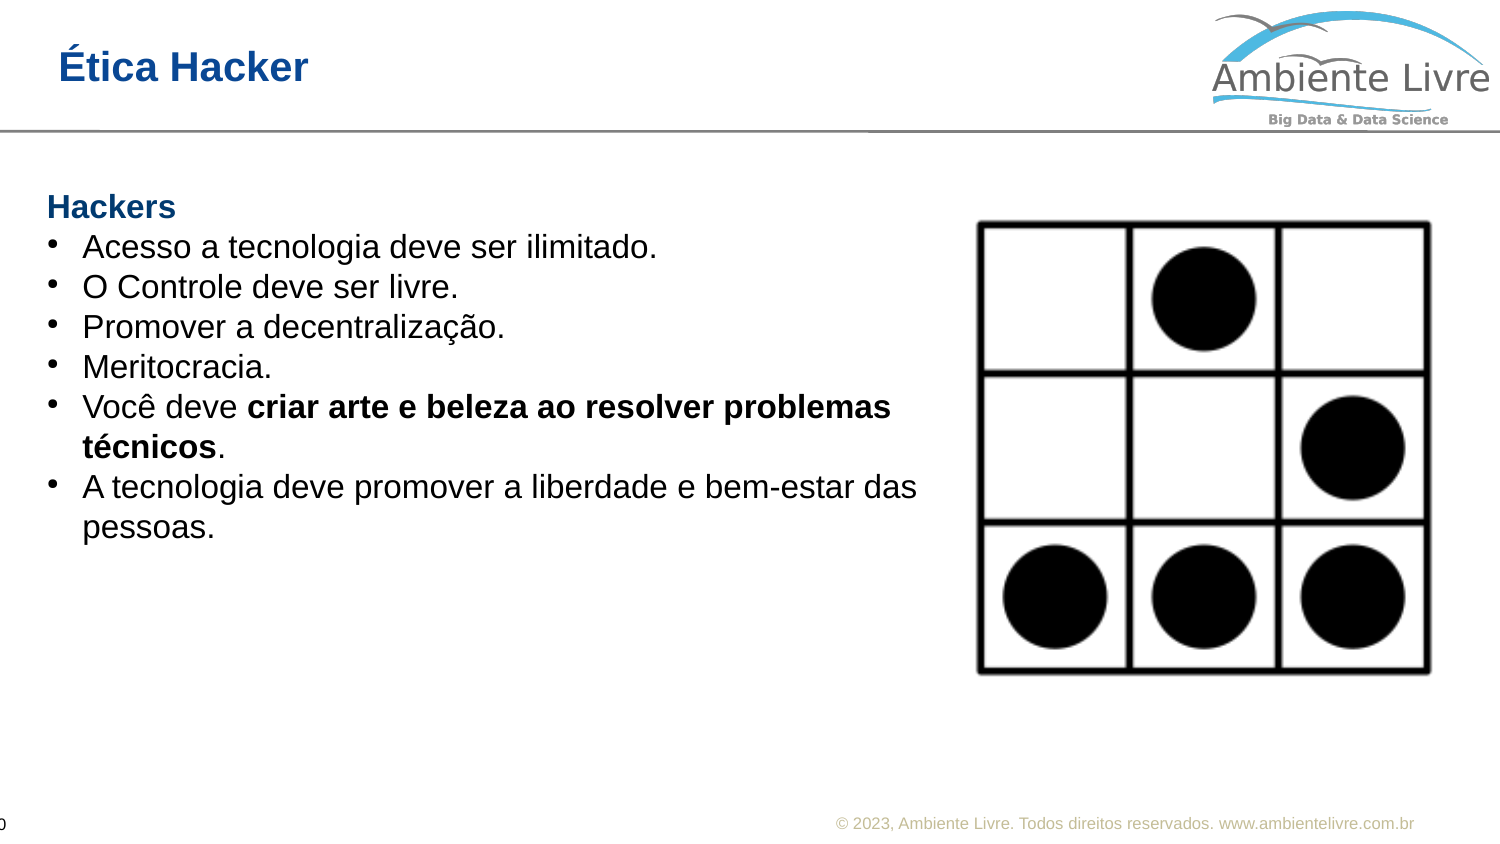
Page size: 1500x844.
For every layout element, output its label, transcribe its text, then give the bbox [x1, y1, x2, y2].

text_box Hackers Acesso a tecnologia deve ser ilimitado. O Controle deve ser livre. Promover a decentralização. Meritocracia. Você deve criar arte e beleza ao resolver problemas técnicos. A tecnologia deve promover a liberdade e bem-estar das pessoas. [32, 178, 1004, 553]
title Ética Hacker [43, 8, 1127, 129]
picture [944, 188, 1465, 709]
picture [1212, 11, 1489, 127]
